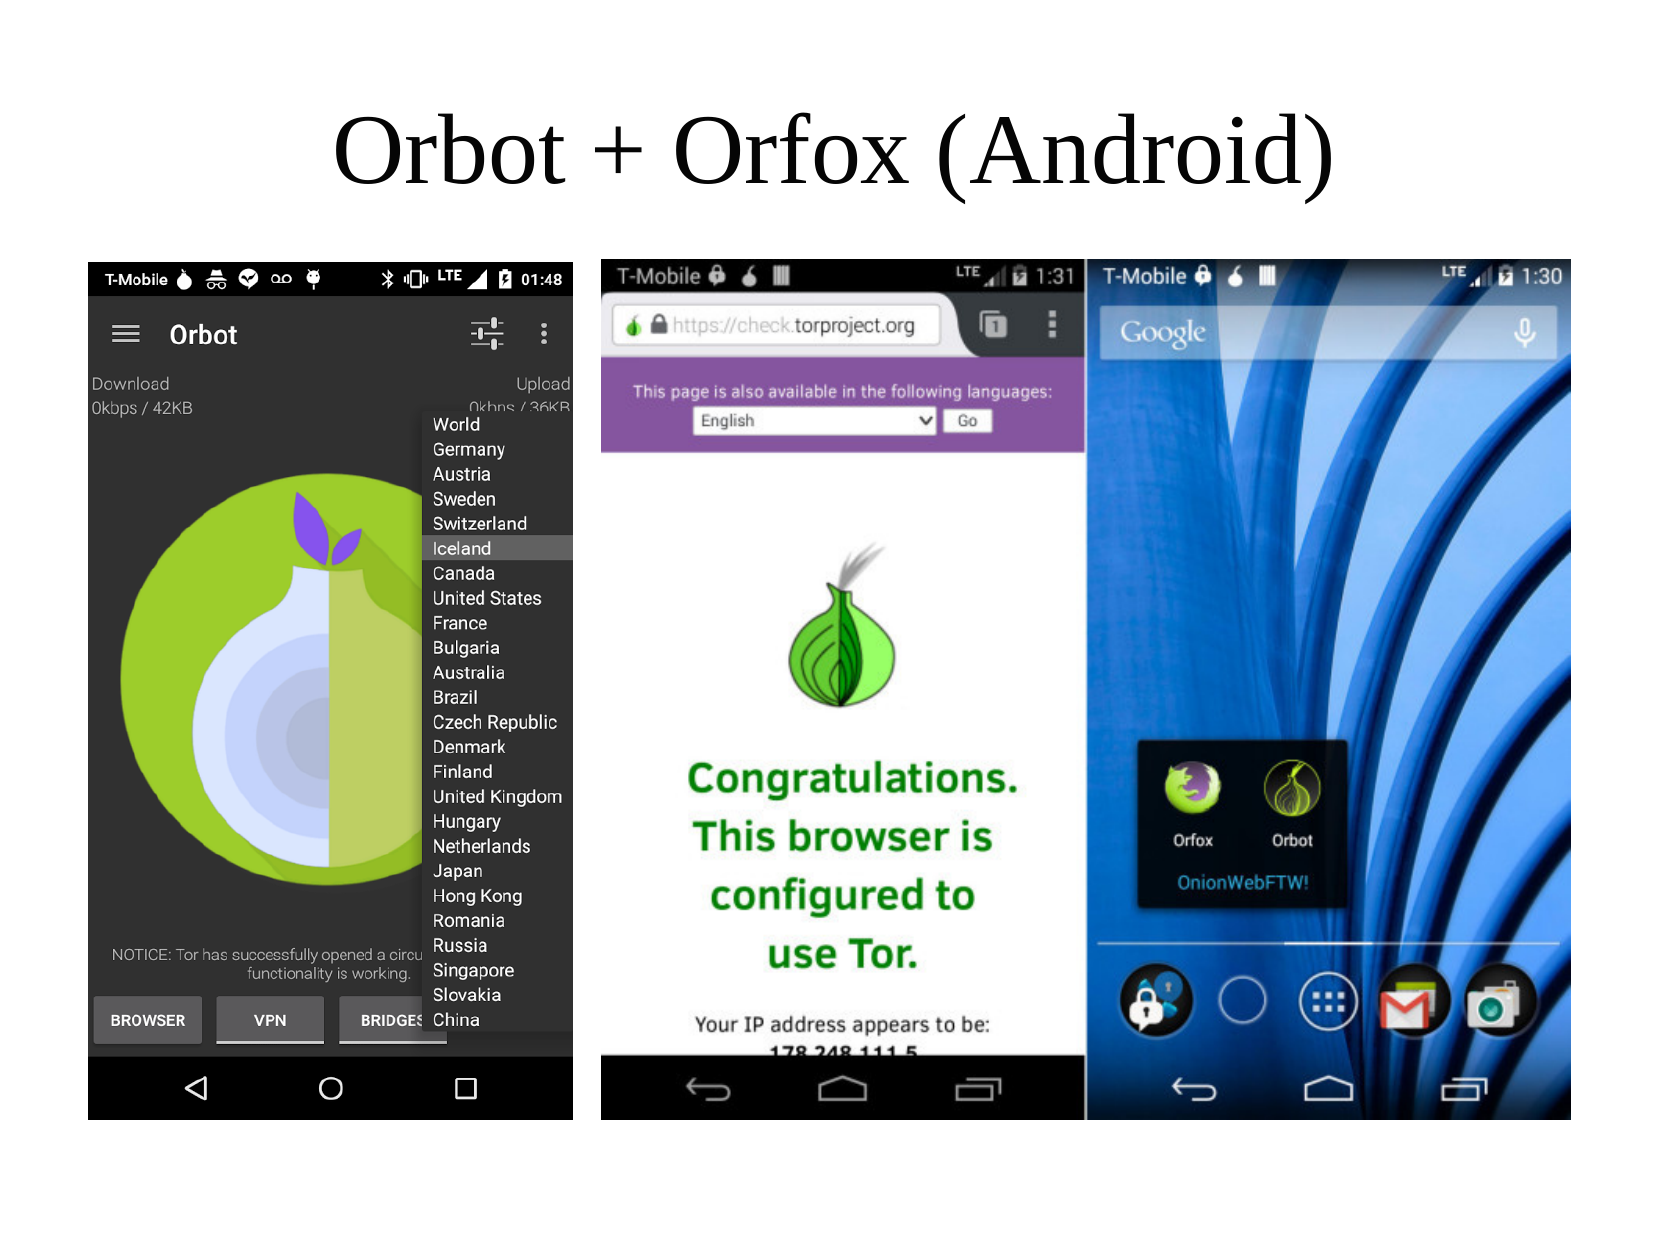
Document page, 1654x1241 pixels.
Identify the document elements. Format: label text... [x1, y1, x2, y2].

picture [601, 259, 1571, 1120]
title Orbot + Orfox (Android) [75, 47, 1594, 253]
picture [88, 262, 573, 1120]
